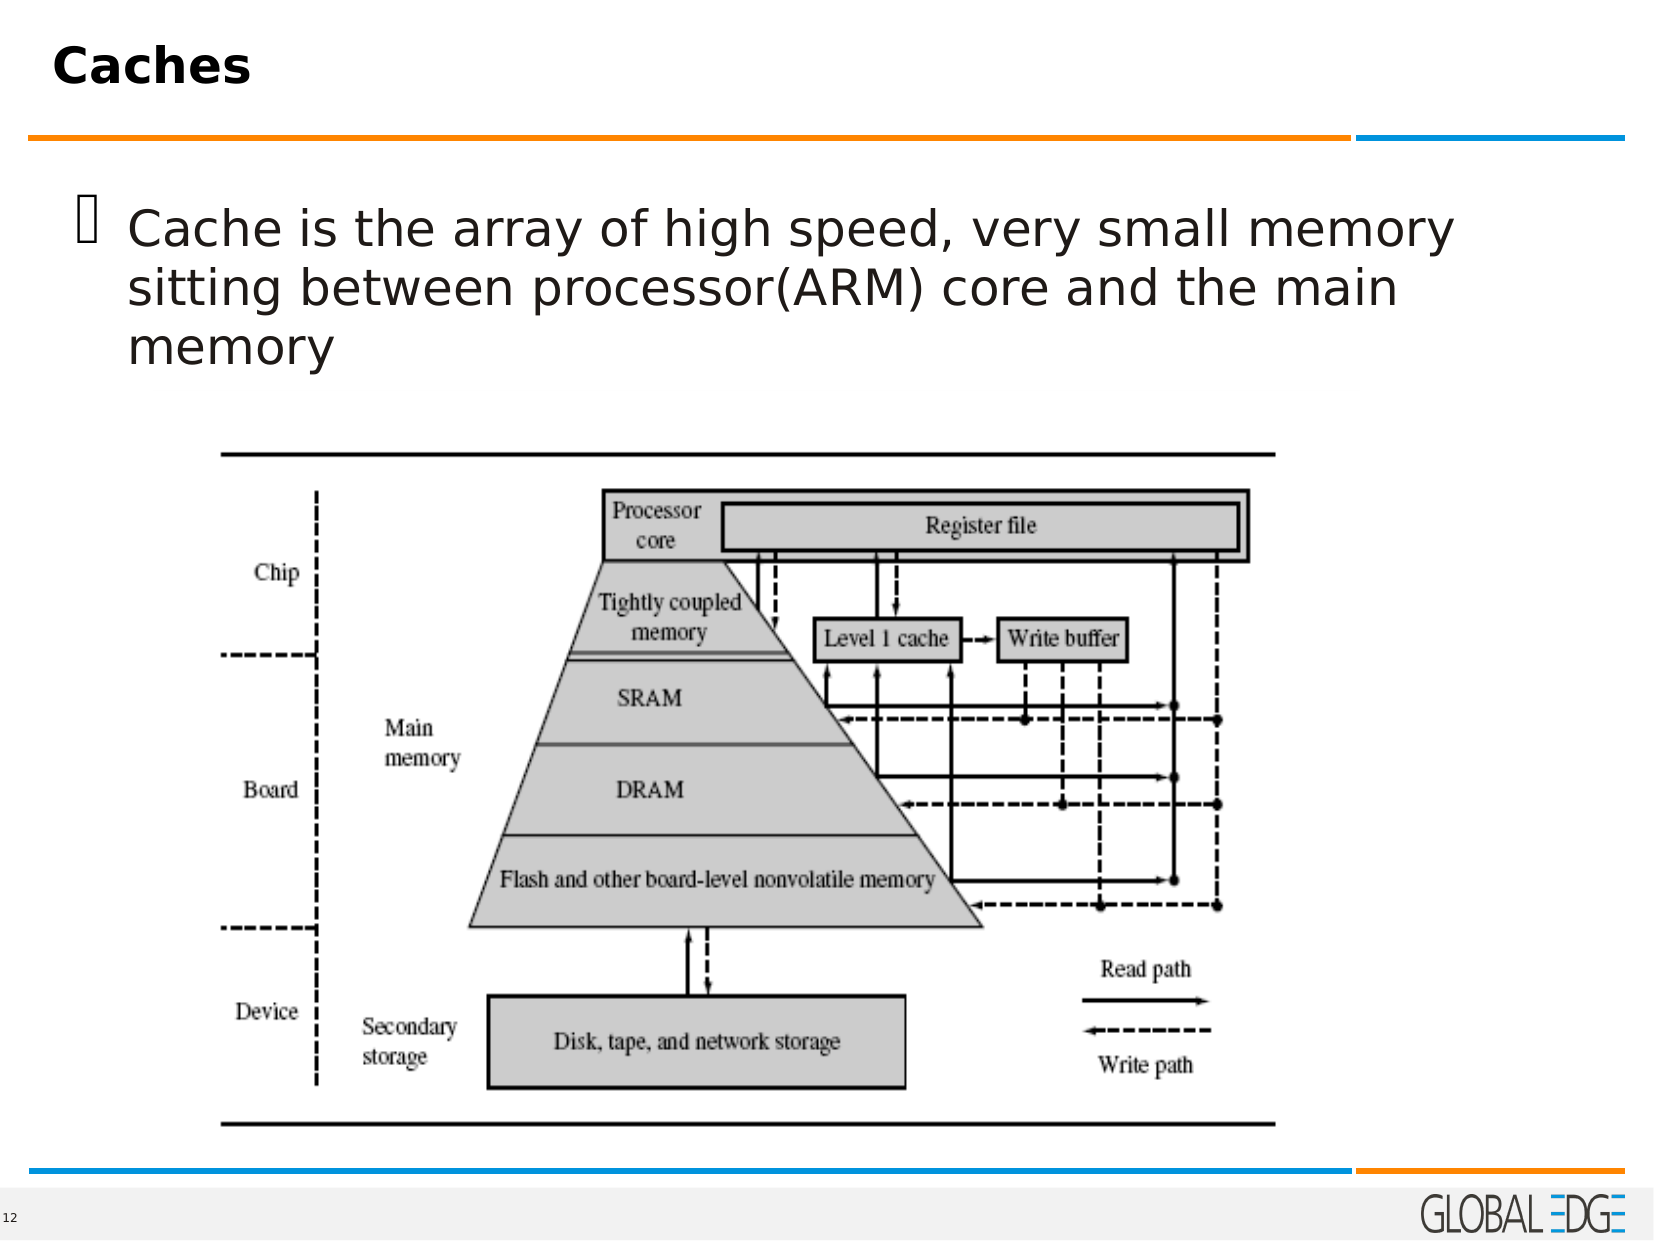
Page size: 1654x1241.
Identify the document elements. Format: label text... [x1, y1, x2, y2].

text_box  [75, 193, 102, 283]
text_box sitting between processor(ARM) core and the main [127, 259, 1416, 318]
text_box 12 [2, 1210, 18, 1226]
text_box memory [127, 318, 337, 377]
text_box Caches [52, 37, 253, 96]
picture [1421, 1194, 1625, 1233]
picture [153, 389, 1360, 1146]
text_box Cache is the array of high speed, very small memory [127, 200, 1473, 260]
text_box [0, 0, 1654, 1241]
